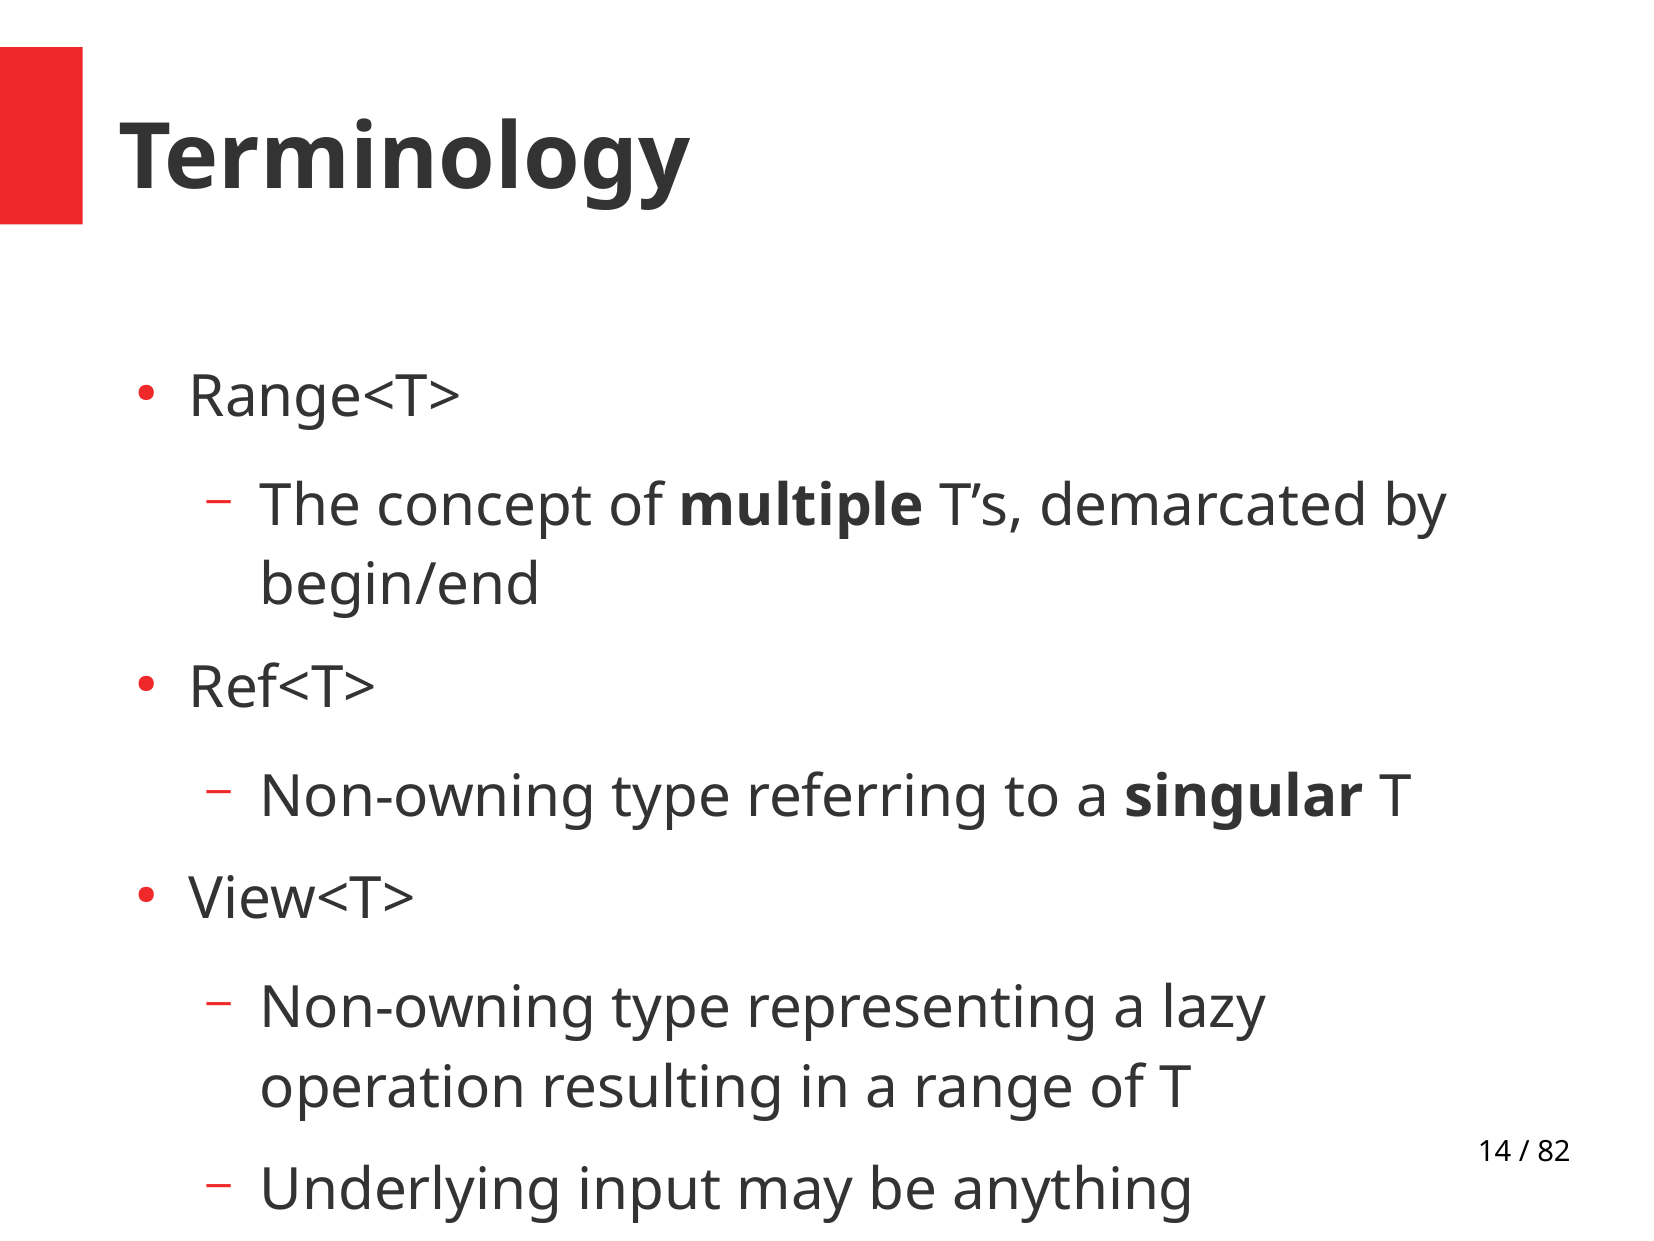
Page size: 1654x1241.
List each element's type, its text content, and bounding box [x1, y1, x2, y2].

title Terminology [118, 49, 1571, 257]
list Range<T> The concept of multiple T’s, demarcated by begin/end Ref<T> Non-owning type referring to a singular T View<T> Non-owning type representing a lazy operation resulting in a range of T Underlying input may be anything [118, 354, 1536, 1074]
